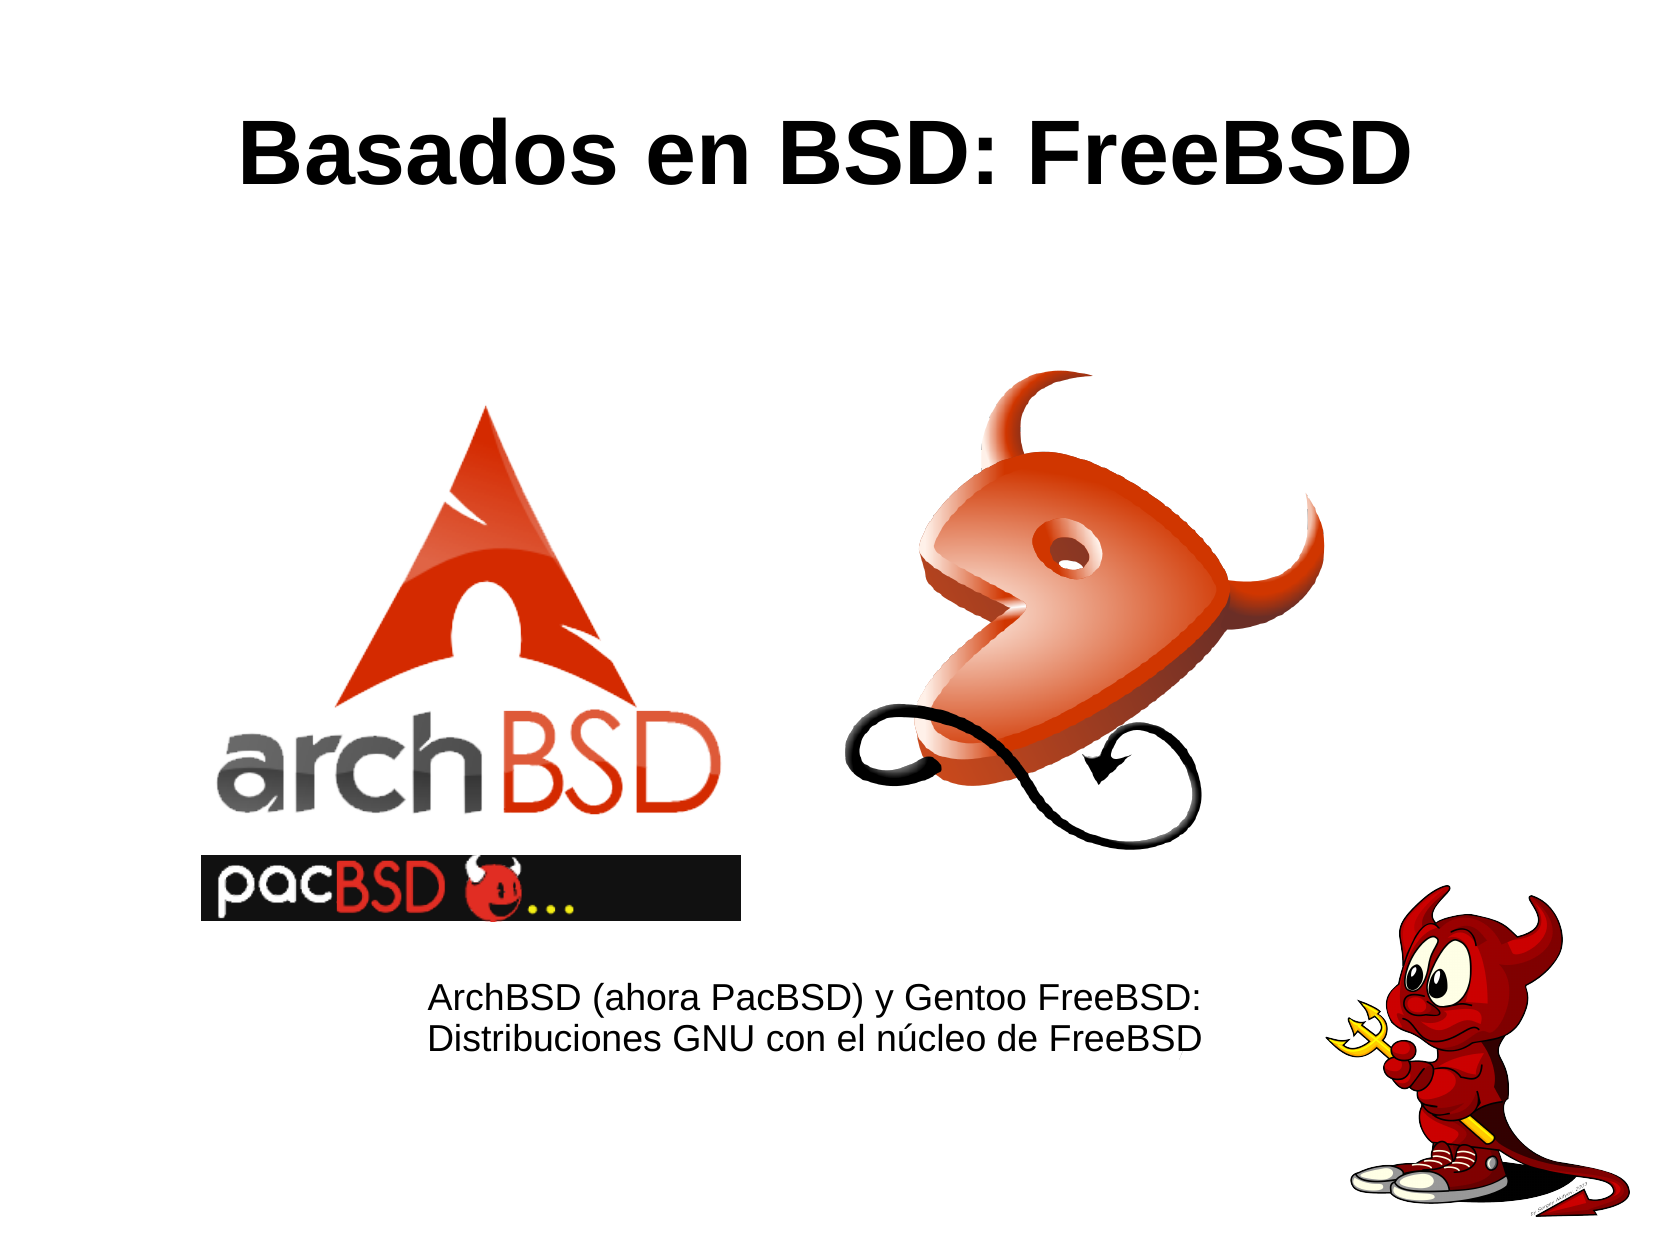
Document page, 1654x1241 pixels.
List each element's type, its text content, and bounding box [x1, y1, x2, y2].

picture [814, 342, 1347, 875]
title Basados en BSD: FreeBSD [82, 49, 1571, 257]
text_box ArchBSD (ahora PacBSD) y Gentoo FreeBSD: Distribuciones GNU con el núcleo de FreeBSD [283, 968, 1347, 1068]
picture [1179, 885, 1630, 1217]
picture [188, 358, 750, 922]
